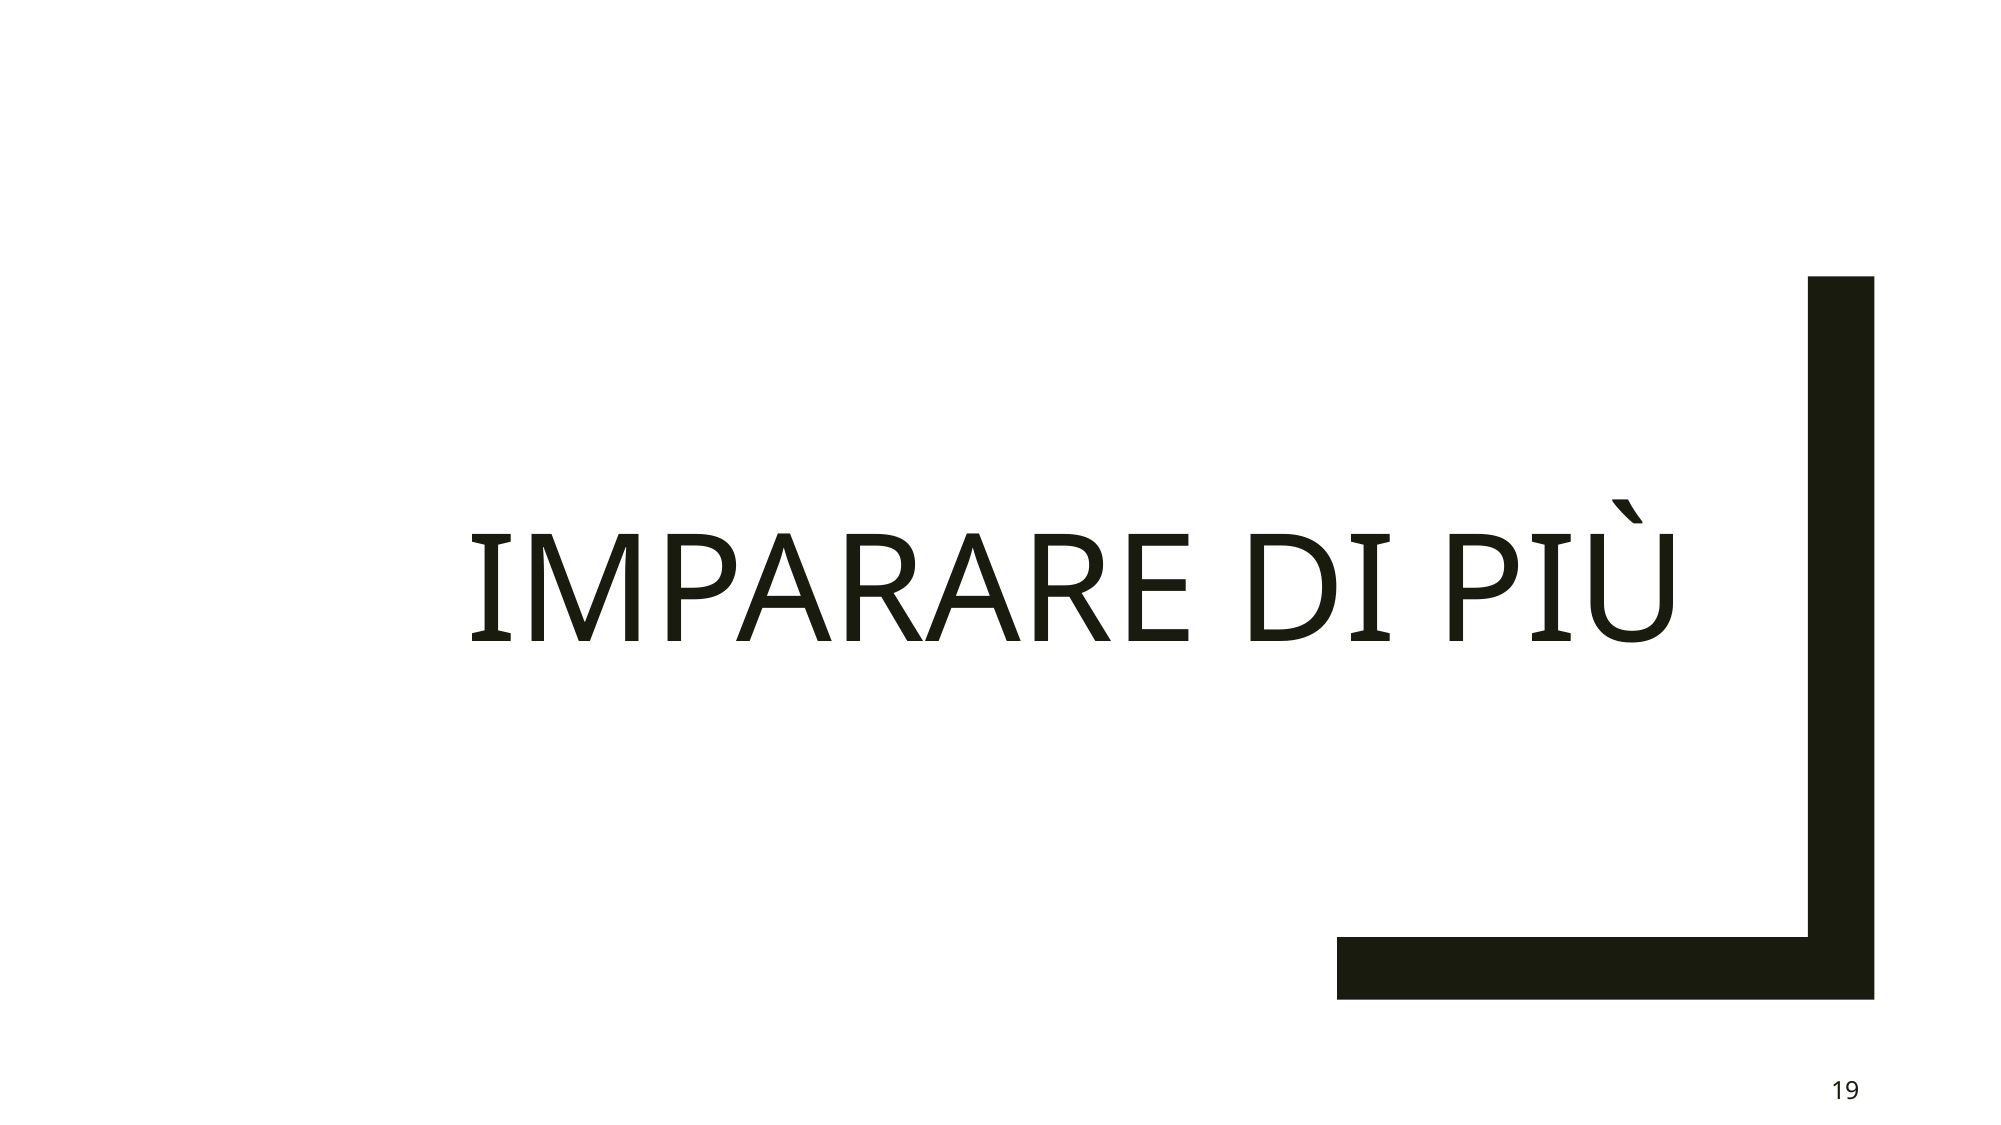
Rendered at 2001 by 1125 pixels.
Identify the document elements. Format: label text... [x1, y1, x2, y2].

slide_number <number> [1612, 1058, 1875, 1125]
title IMParare di più [125, 213, 1703, 682]
